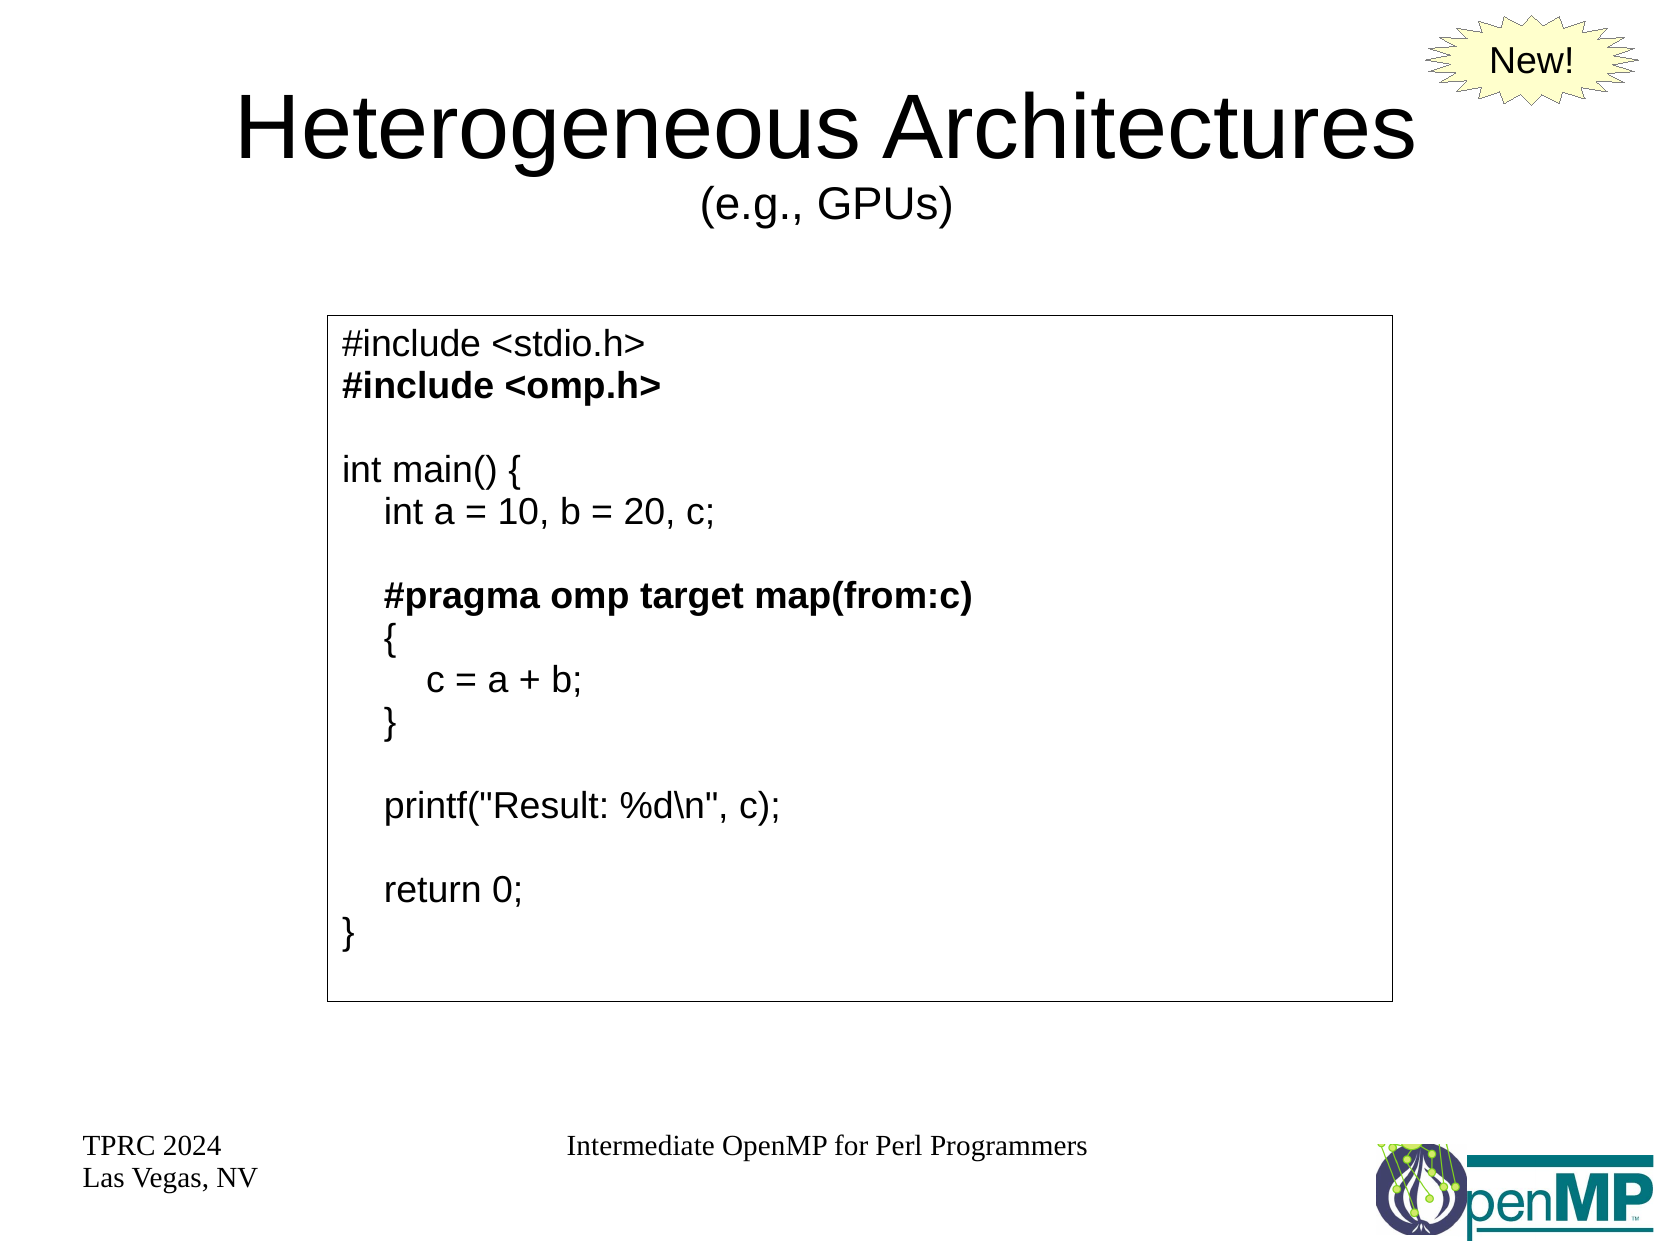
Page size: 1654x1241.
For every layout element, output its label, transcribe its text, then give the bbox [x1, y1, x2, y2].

text_box #include <stdio.h> #include <omp.h> int main() { int a = 10, b = 20, c; #pragma omp target map(from:c) { c = a + b; } printf("Result: %d\n", c); return 0; } [327, 315, 1393, 1002]
title Heterogeneous Architectures (e.g., GPUs) [82, 49, 1571, 257]
picture [1376, 1144, 1654, 1241]
text_box New! [1425, 15, 1639, 106]
